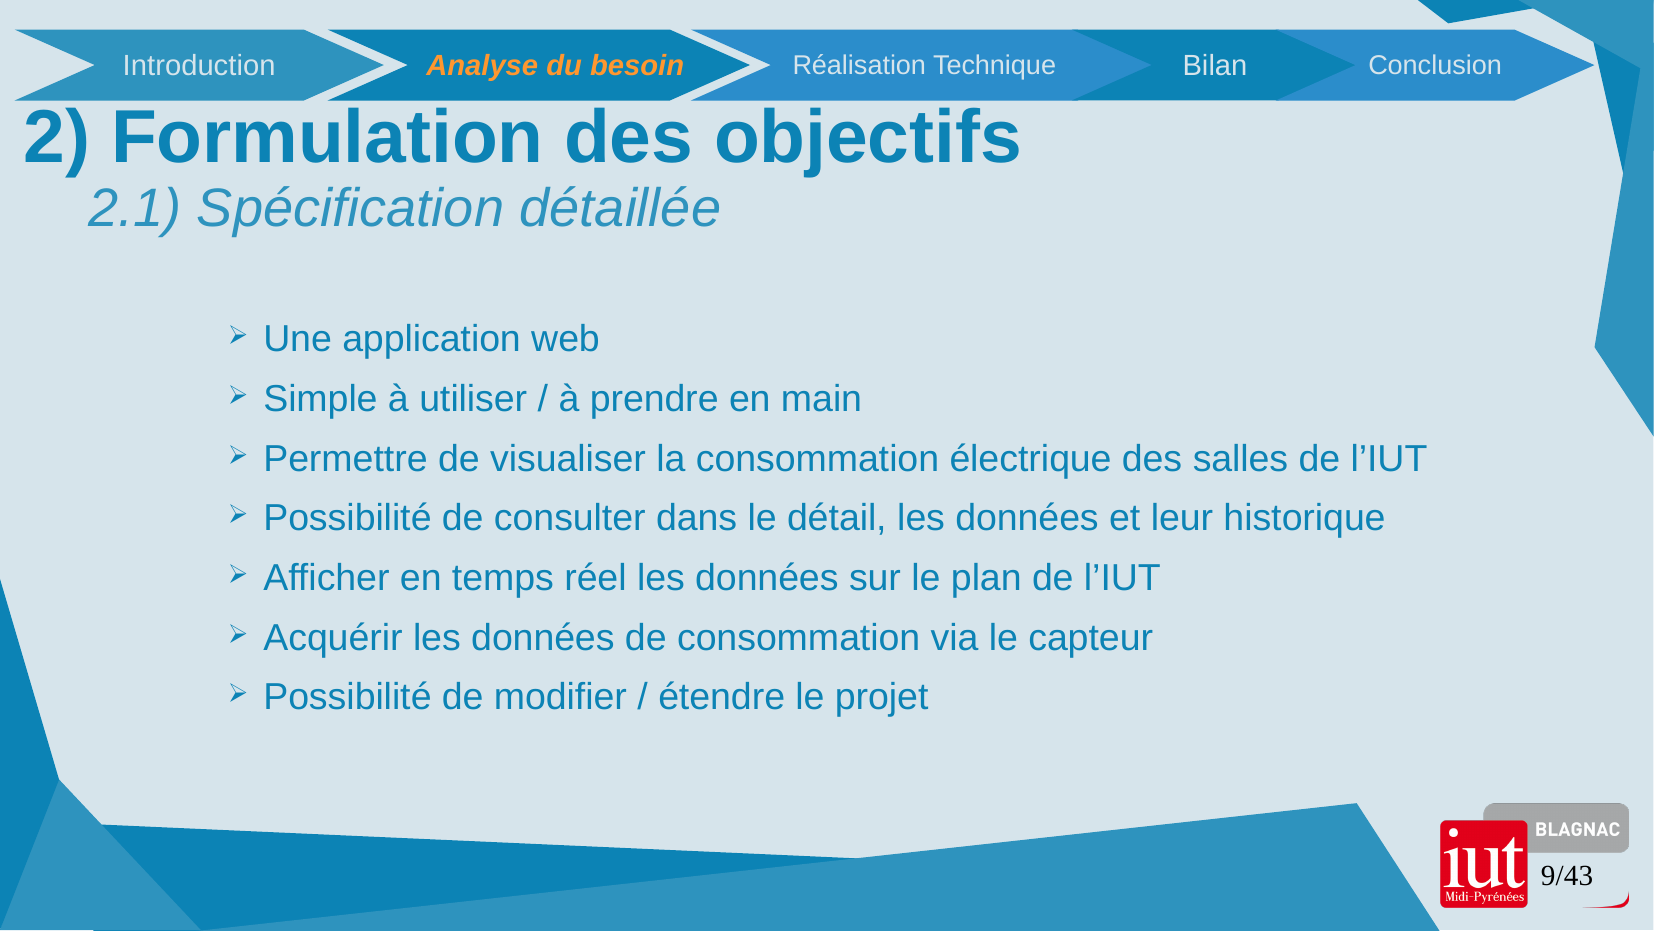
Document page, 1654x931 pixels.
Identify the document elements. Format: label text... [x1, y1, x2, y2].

text_box Conclusion [1275, 29, 1595, 101]
title 2) Formulation des objectifs [23, 94, 1512, 179]
text_box Bilan [1071, 29, 1353, 101]
text_box Réalisation Technique [690, 29, 1149, 101]
title 2.1) Spécification détaillée [88, 177, 1388, 238]
text_box Une application web Simple à utiliser / à prendre en main Permettre de visualiser la consommation électrique des salles de l’IUT Possibilité de consulter dans le détail, les données et leur historique Afficher en temps réel les données sur le plan de l’IUT Acquérir les données de consommation via le capteur Possibilité de modifier / étendre le projet [213, 310, 1512, 745]
picture [1440, 803, 1629, 908]
text_box Introduction [14, 29, 384, 101]
text_box Analyse du besoin [327, 29, 751, 101]
